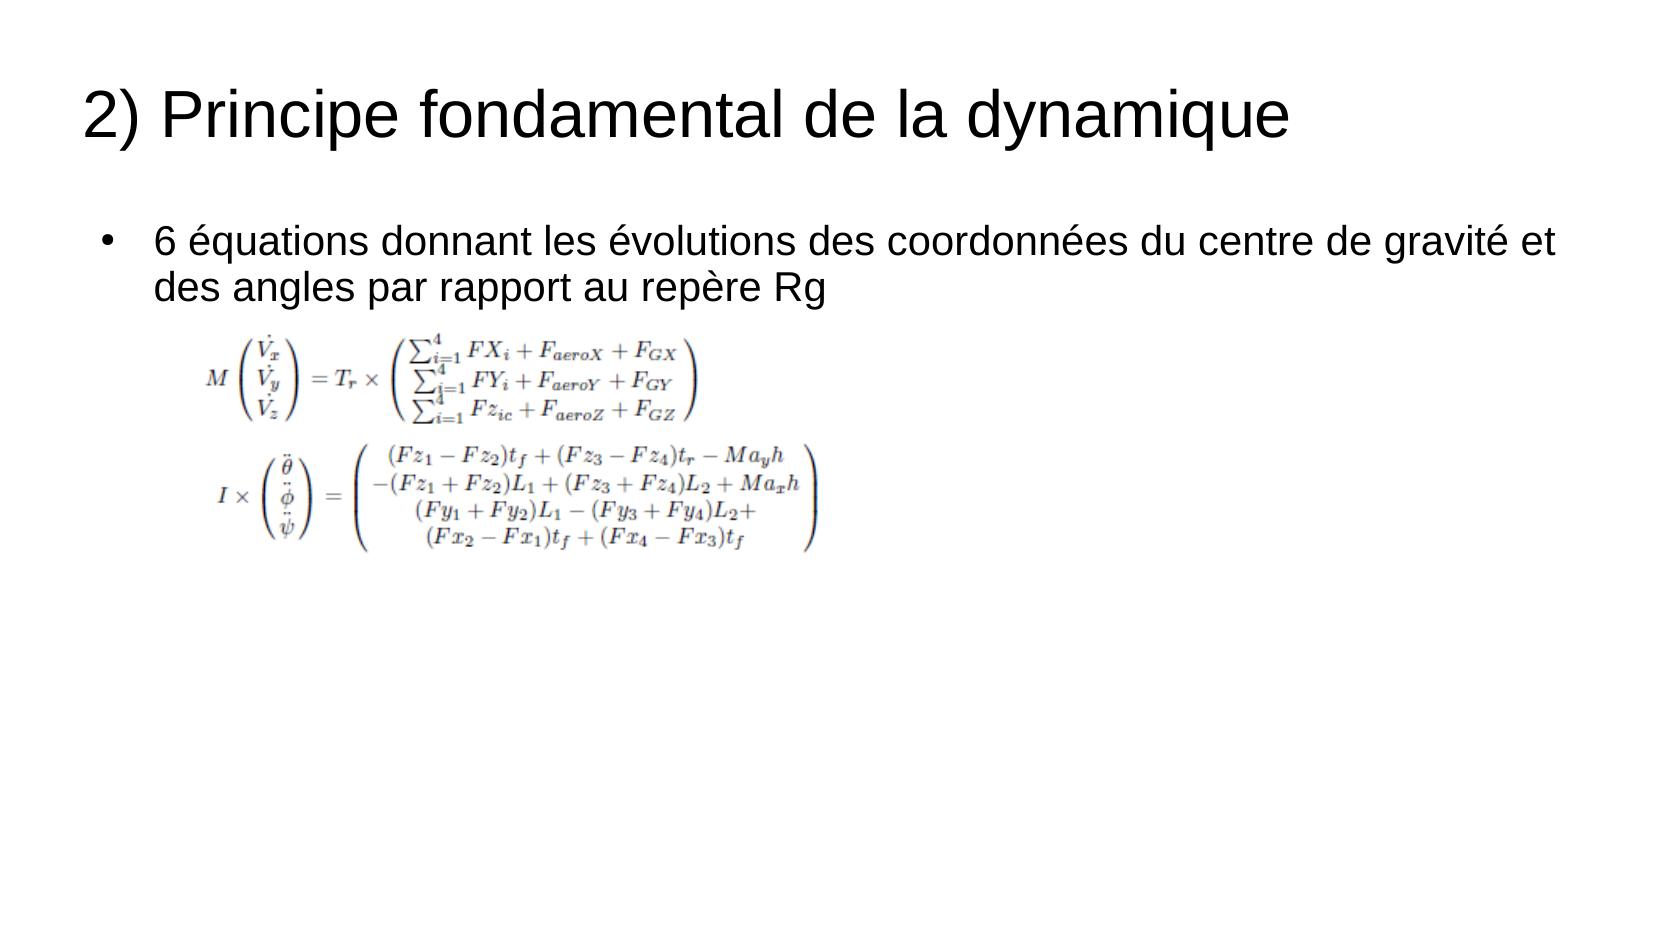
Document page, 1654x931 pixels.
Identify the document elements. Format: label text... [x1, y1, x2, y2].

list 6 équations donnant les évolutions des coordonnées du centre de gravité et des angles par rapport au repère Rg [82, 217, 1571, 758]
picture [199, 324, 827, 562]
title 2) Principe fondamental de la dynamique [82, 37, 1571, 193]
